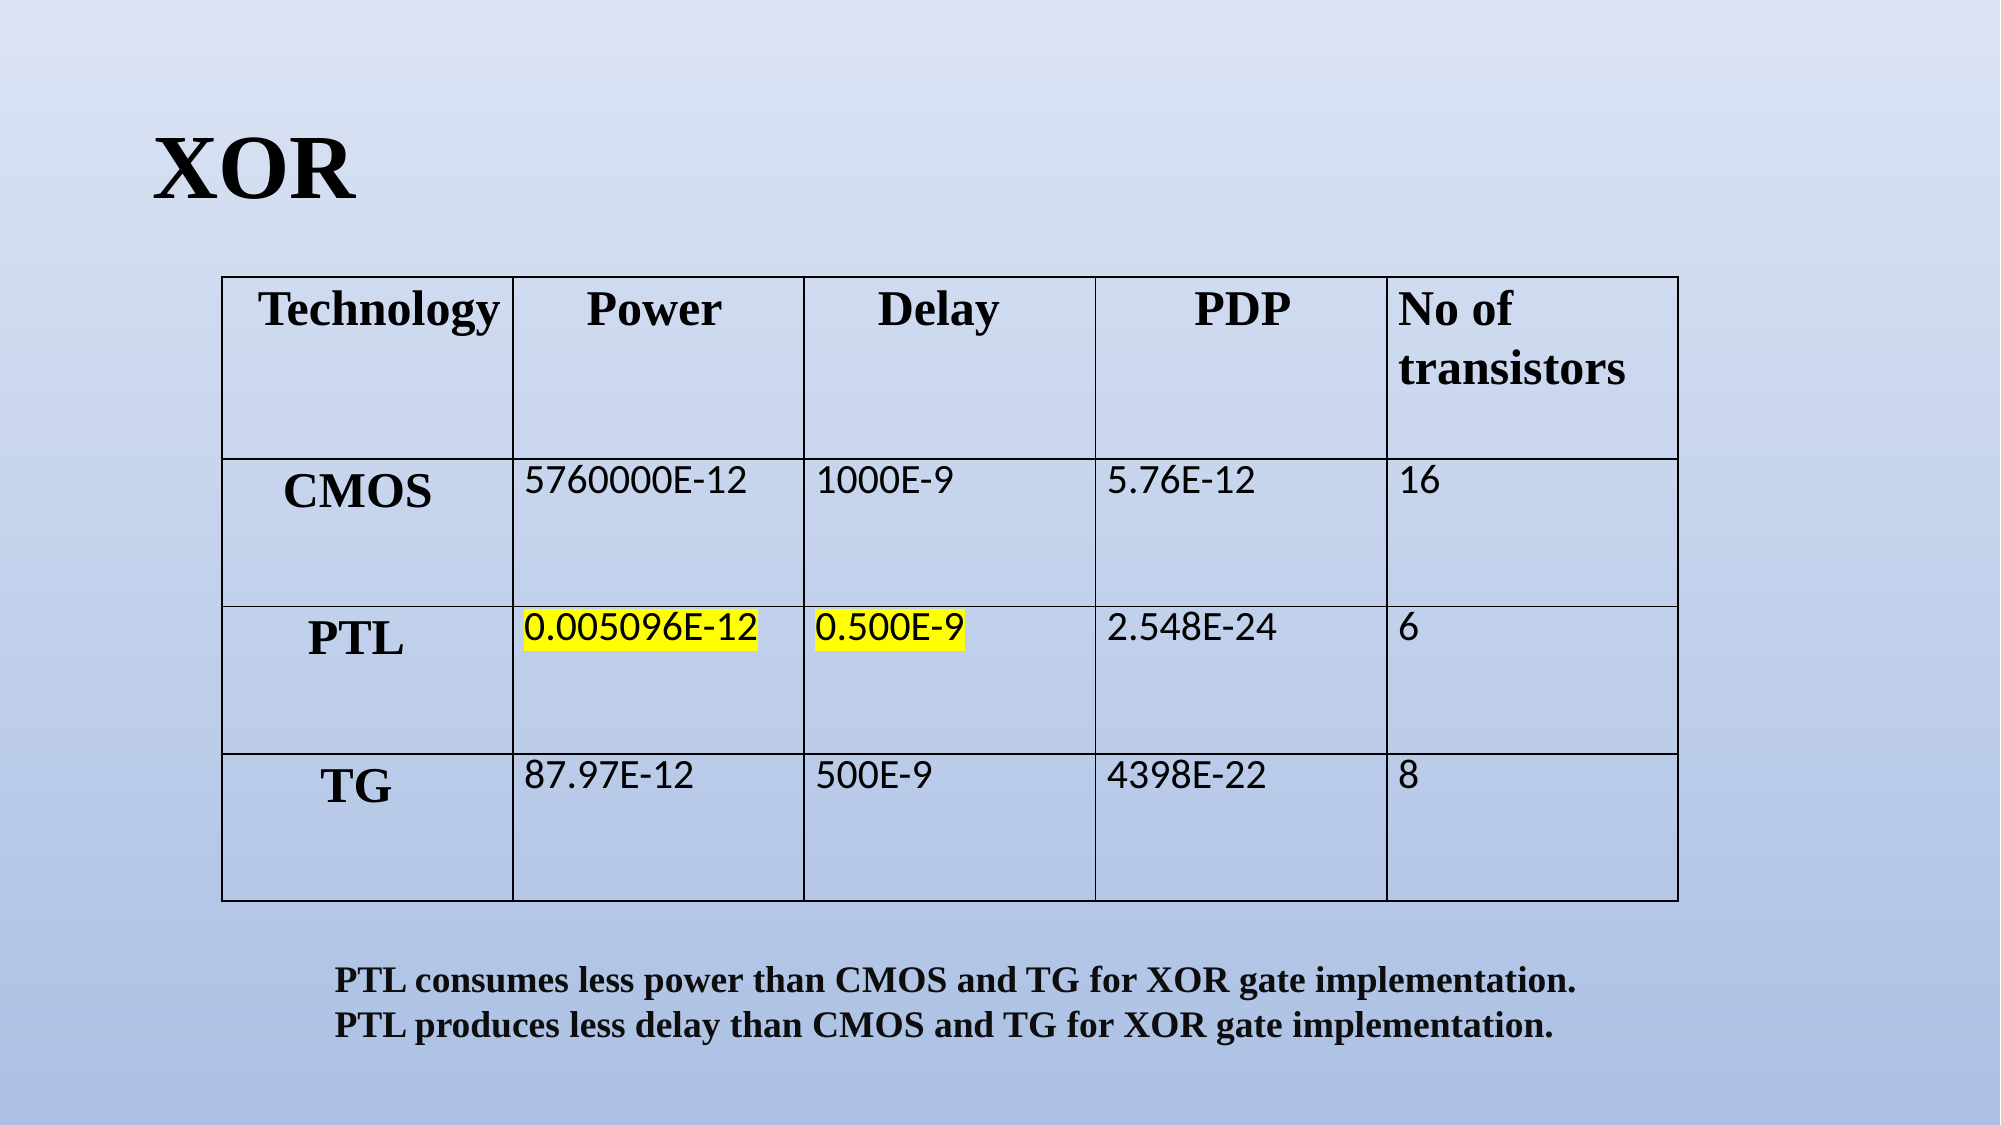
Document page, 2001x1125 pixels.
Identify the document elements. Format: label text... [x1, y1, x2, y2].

table_header Technology [223, 278, 512, 458]
table_cell PTL [223, 607, 512, 753]
table_cell 87.97E-12 [514, 755, 803, 900]
table_header No of transistors [1388, 278, 1677, 458]
table_cell 2.548E-24 [1096, 607, 1386, 753]
table_header Power [514, 278, 803, 458]
table_cell 1000E-9 [805, 460, 1095, 606]
table_cell 0.005096E-12 [514, 607, 803, 753]
table_header Delay [805, 278, 1095, 458]
table_cell CMOS [223, 460, 512, 606]
text_box PTL consumes less power than CMOS and TG for XOR gate implementation. PTL produces less delay than CMOS and TG for XOR gate implementation. [319, 947, 1611, 1053]
table_cell 5.76E-12 [1096, 460, 1386, 606]
table_cell 4398E-22 [1096, 755, 1386, 900]
table_cell 500E-9 [805, 755, 1095, 900]
table_header PDP [1096, 278, 1386, 458]
table_cell 16 [1388, 460, 1677, 606]
table_cell 6 [1388, 607, 1677, 753]
table_cell 0.500E-9 [805, 607, 1095, 753]
table_cell 8 [1388, 755, 1677, 900]
table_cell 5760000E-12 [514, 460, 803, 606]
table_cell TG [223, 755, 512, 900]
title XOR [137, 59, 1863, 278]
